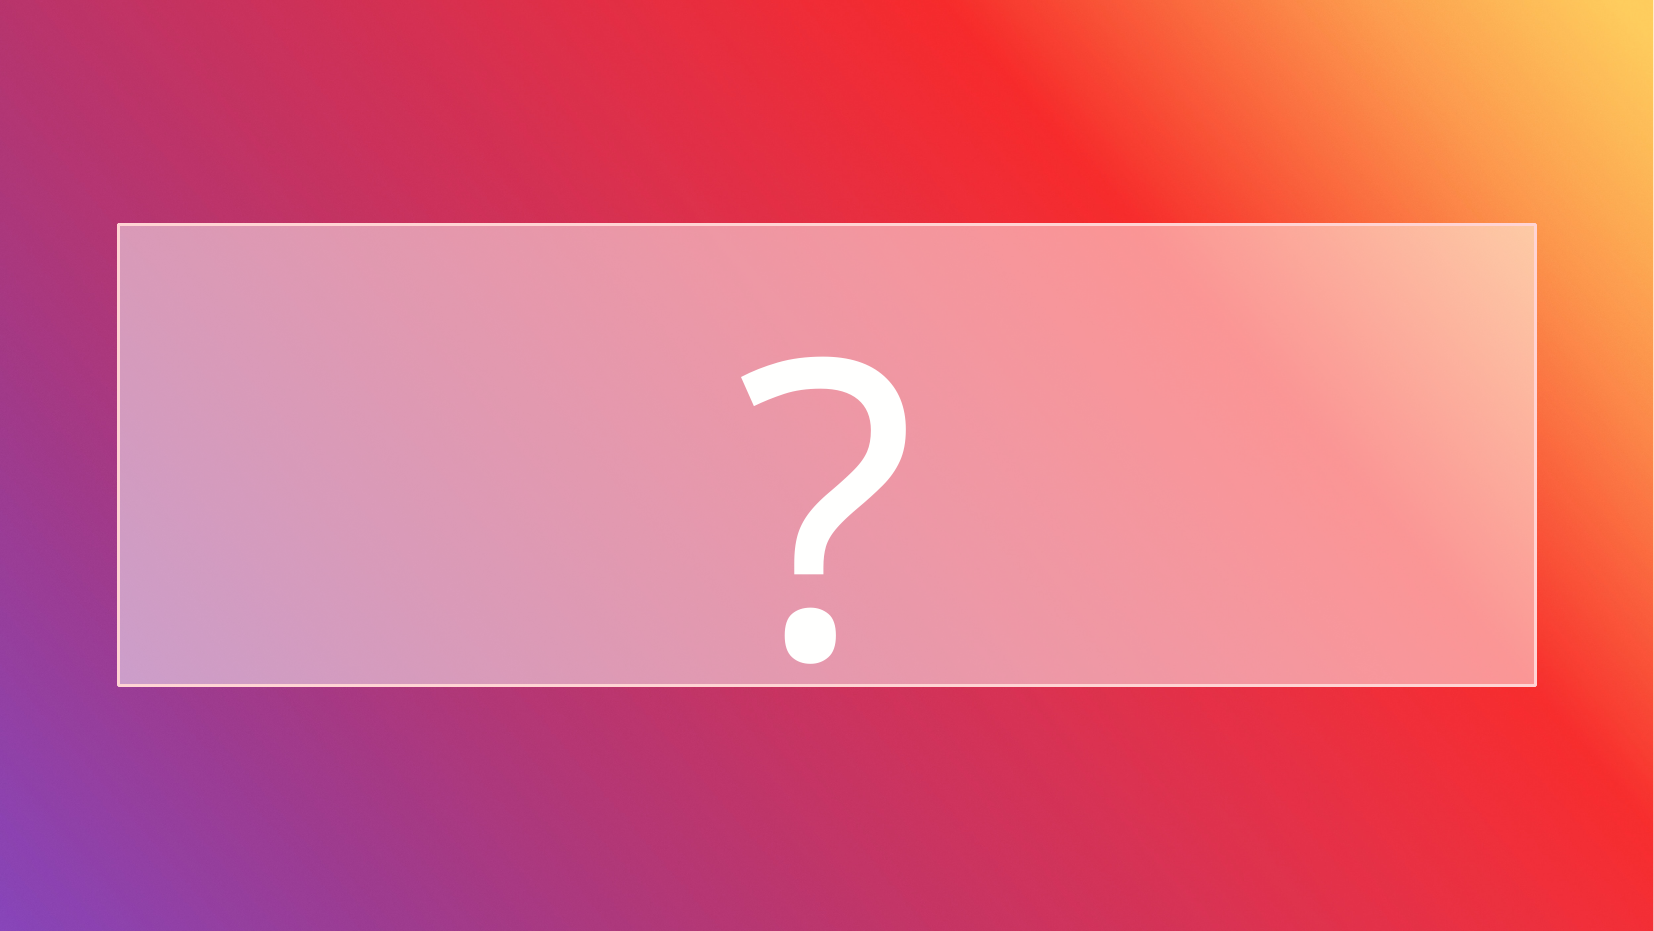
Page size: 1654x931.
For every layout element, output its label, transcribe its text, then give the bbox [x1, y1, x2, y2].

picture [0, 0, 1654, 931]
text_box ? [118, 206, 1536, 718]
